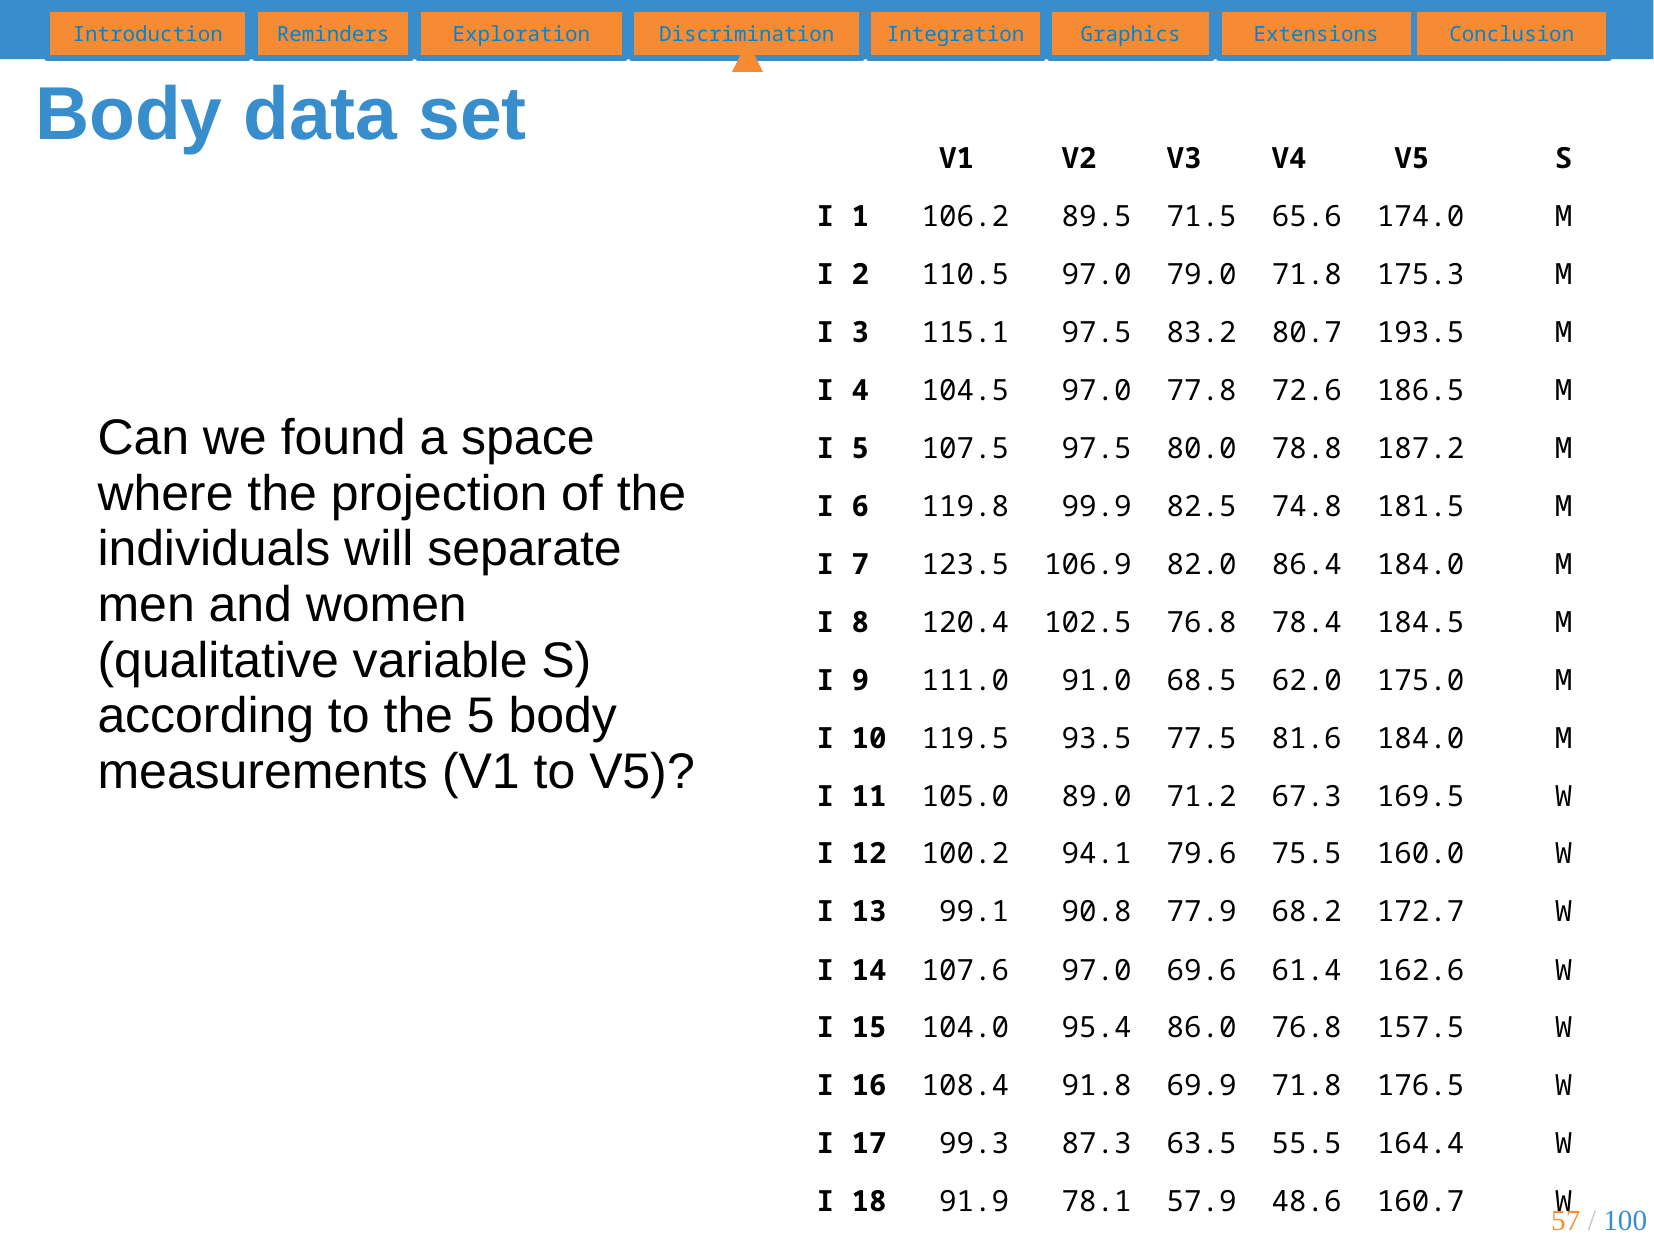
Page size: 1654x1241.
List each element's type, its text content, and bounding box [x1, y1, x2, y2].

text_box [732, 41, 763, 72]
title Body data set [35, 61, 1571, 166]
text_box Can we found a space where the projection of the individuals will separate men and women (qualitative variable S) according to the 5 body measurements (V1 to V5)? [82, 401, 721, 863]
text_box V1 V2 V3 V4 V5 S I 1 106.2 89.5 71.5 65.6 174.0 M I 2 110.5 97.0 79.0 71.8 175.3 M I 3 115.1 97.5 83.2 80.7 193.5 M I 4 104.5 97.0 77.8 72.6 186.5 M I 5 107.5 97.5 80.0 78.8 187.2 M I 6 119.8 99.9 82.5 74.8 181.5 M I 7 123.5 106.9 82.0 86.4 184.0 M I 8 120.4 102.5 76.8 78.4 184.5 M I 9 111.0 91.0 68.5 62.0 175.0 M I 10 119.5 93.5 77.5 81.6 184.0 M I 11 105.0 89.0 71.2 67.3 169.5 W I 12 100.2 94.1 79.6 75.5 160.0 W I 13 99.1 90.8 77.9 68.2 172.7 W I 14 107.6 97.0 69.6 61.4 162.6 W I 15 104.0 95.4 86.0 76.8 157.5 W I 16 108.4 91.8 69.9 71.8 176.5 W I 17 99.3 87.3 63.5 55.5 164.4 W I 18 91.9 78.1 57.9 48.6 160.7 W I 19 107.1 90.9 72.2 66.4 174.0 W I 20 100.5 97.1 80.4 67.3 163.8 W [801, 129, 1619, 1241]
